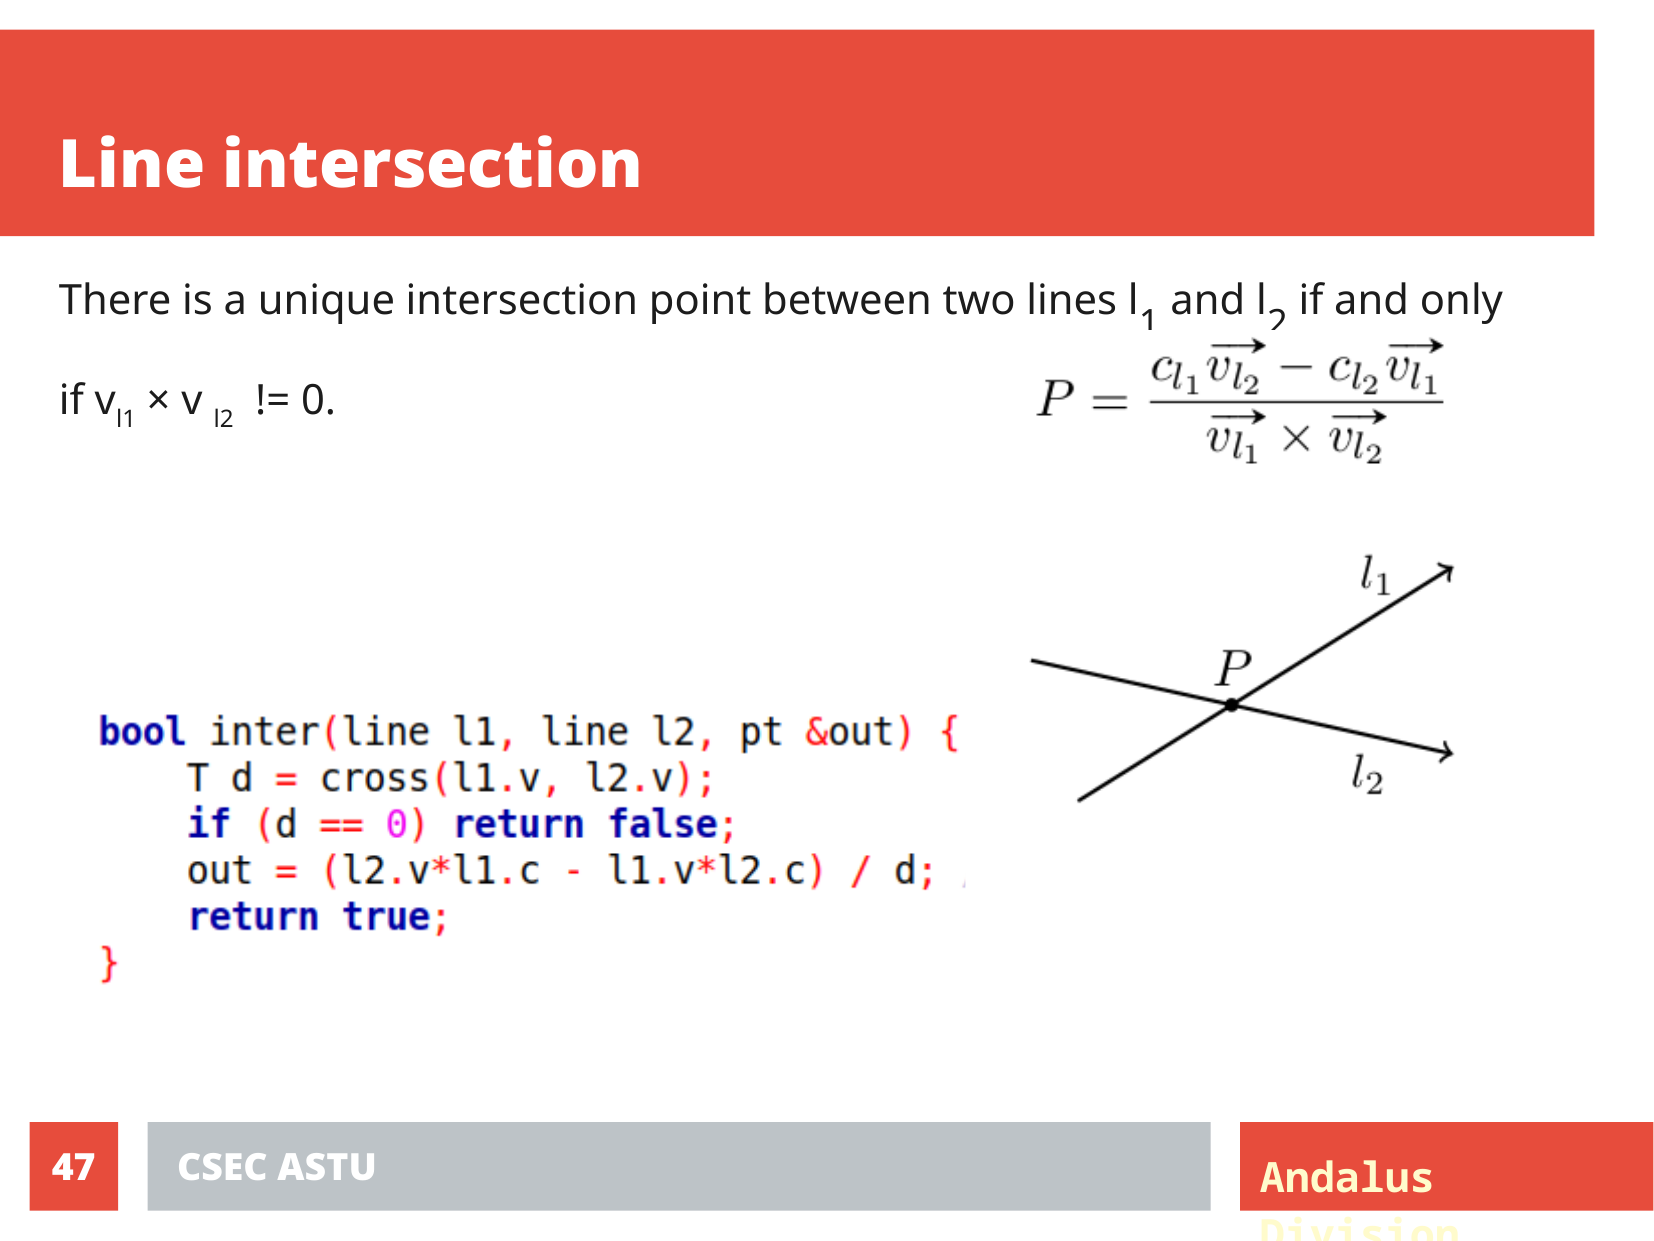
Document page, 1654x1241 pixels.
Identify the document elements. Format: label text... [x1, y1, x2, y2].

picture [90, 690, 966, 1006]
text_box Andalus Division [1245, 1140, 1636, 1197]
title Line intersection [59, 59, 1595, 207]
picture [1005, 330, 1501, 826]
list There is a unique intersection point between two lines l1 and l2 if and only if vl1 × v l2 != 0. [59, 270, 1565, 1093]
